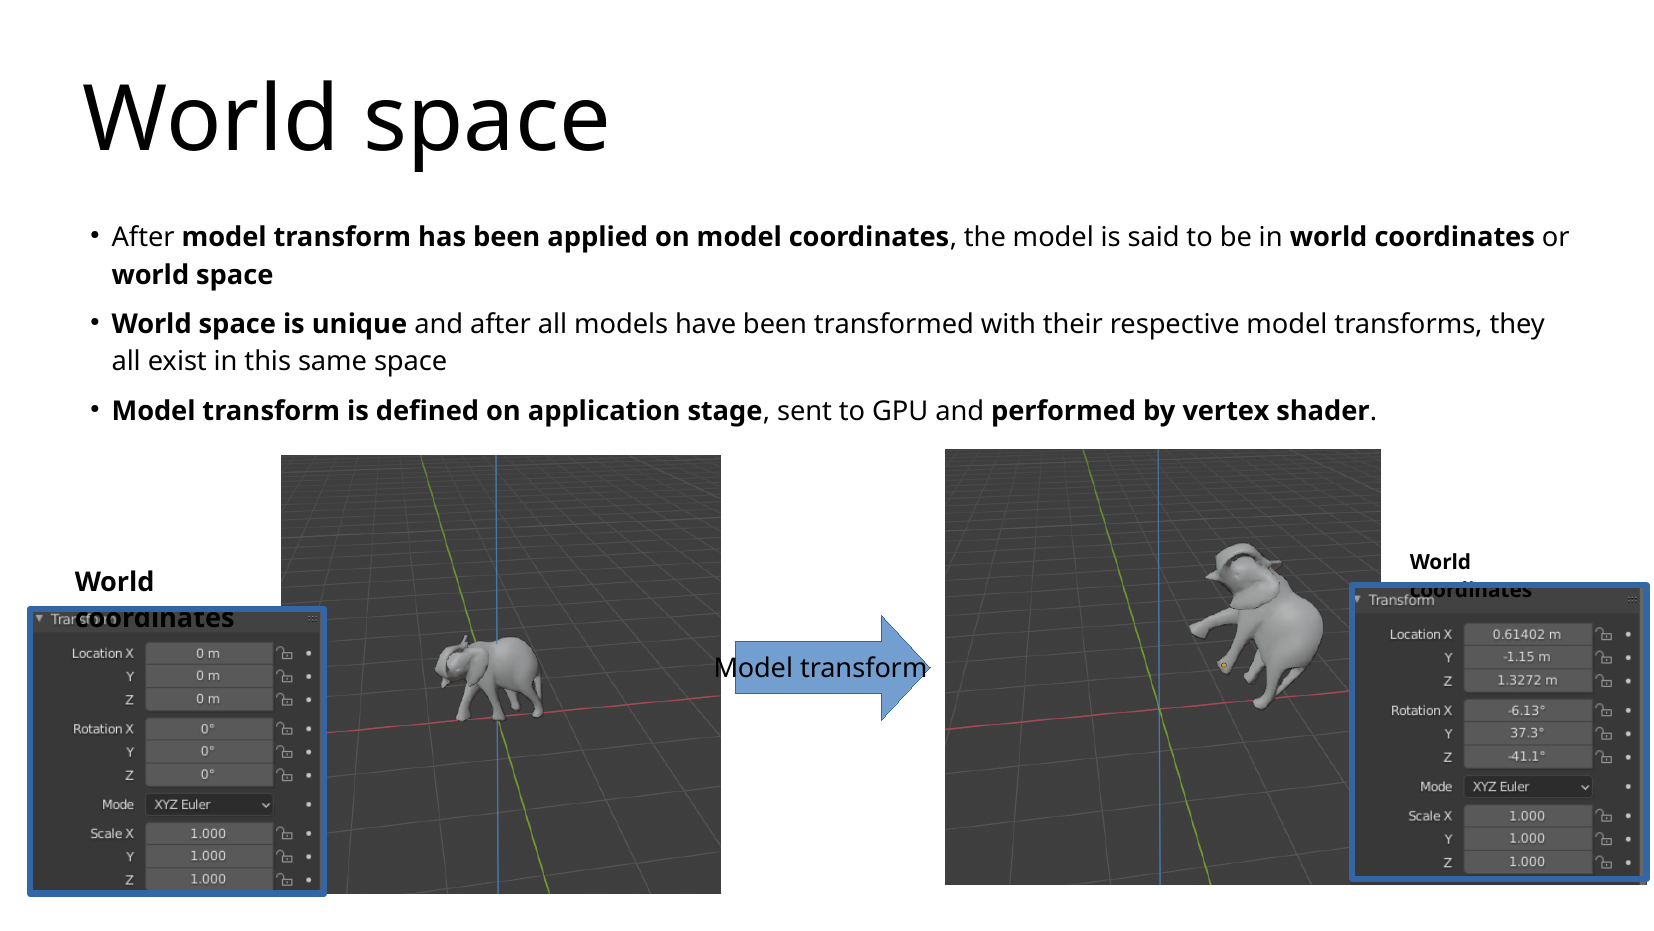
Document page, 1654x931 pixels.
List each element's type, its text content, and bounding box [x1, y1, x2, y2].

picture [281, 455, 721, 894]
picture [945, 449, 1647, 886]
text_box [29, 608, 325, 894]
text_box [1352, 585, 1647, 879]
text_box World coordinates [60, 555, 271, 608]
list After model transform has been applied on model coordinates, the model is said to be in world coordinates or world space World space is unique and after all models have been transformed with their respective model transforms, they all exist in this same space Model transform is defined on application stage, sent to GPU and performed by vertex shader. [82, 217, 1571, 436]
title World space [82, 37, 1571, 193]
text_box World coordinates [1395, 540, 1606, 585]
text_box Model transform [735, 615, 931, 721]
